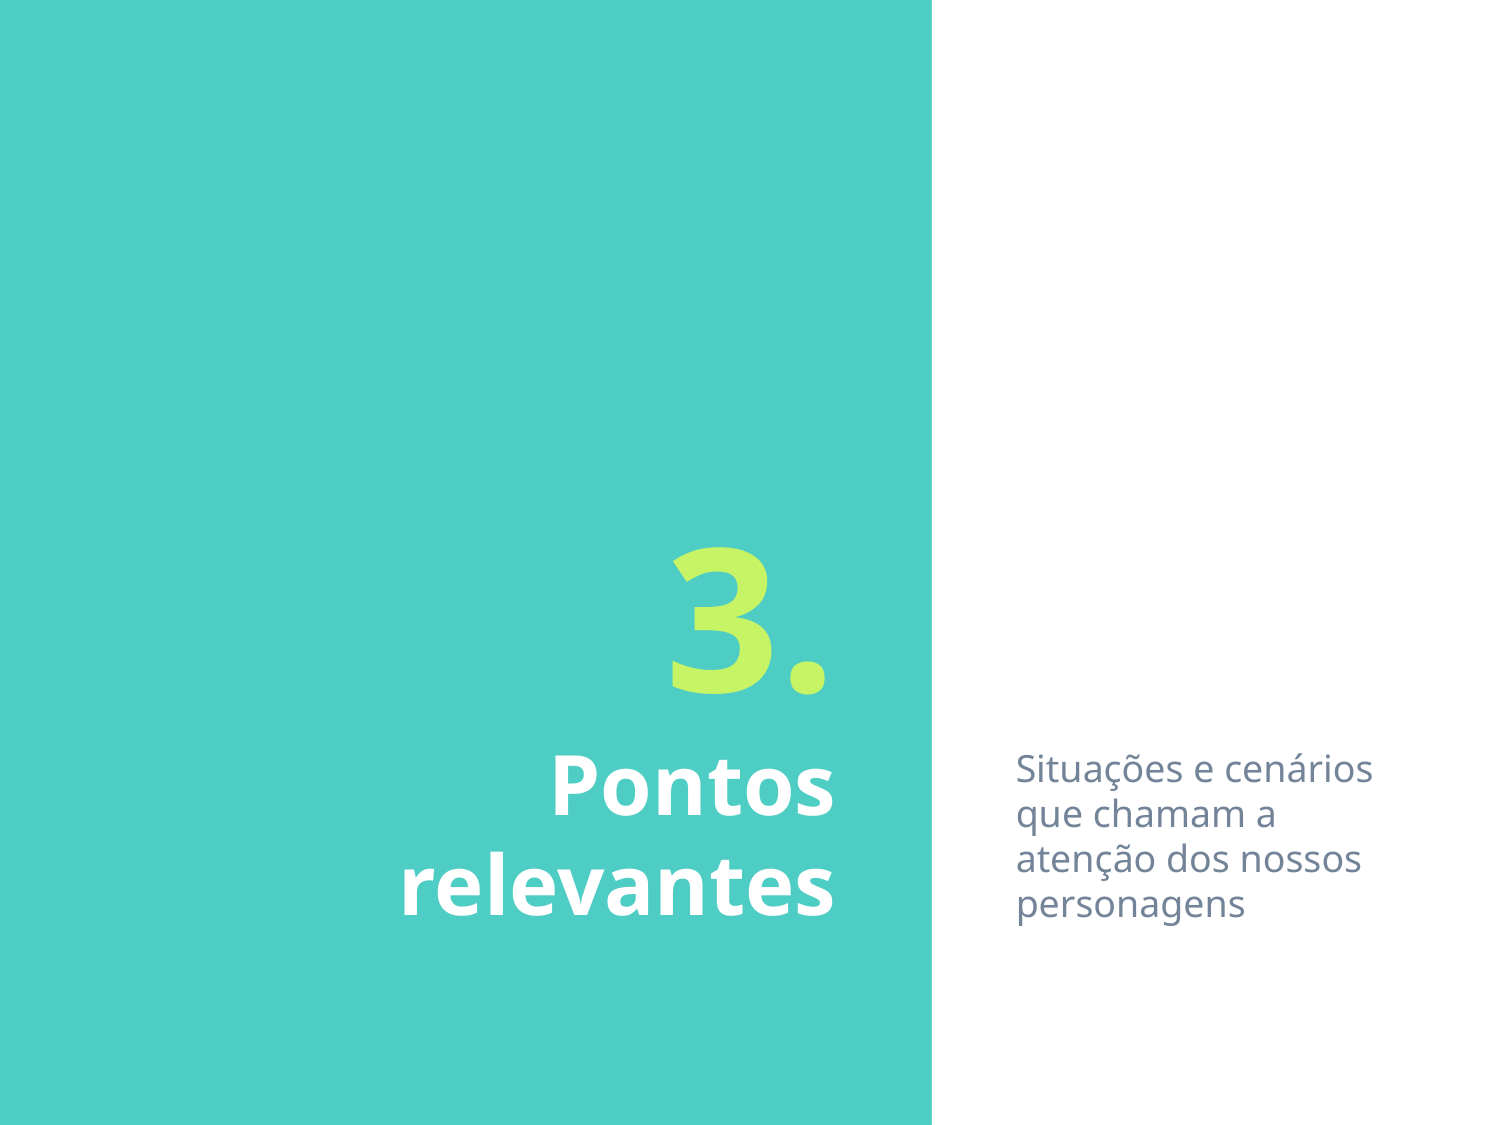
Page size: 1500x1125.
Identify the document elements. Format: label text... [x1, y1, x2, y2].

subtitle Situações e cenários que chamam a atenção dos nossos personagens [1000, 626, 1403, 940]
title 3. Pontos relevantes [112, 633, 852, 948]
